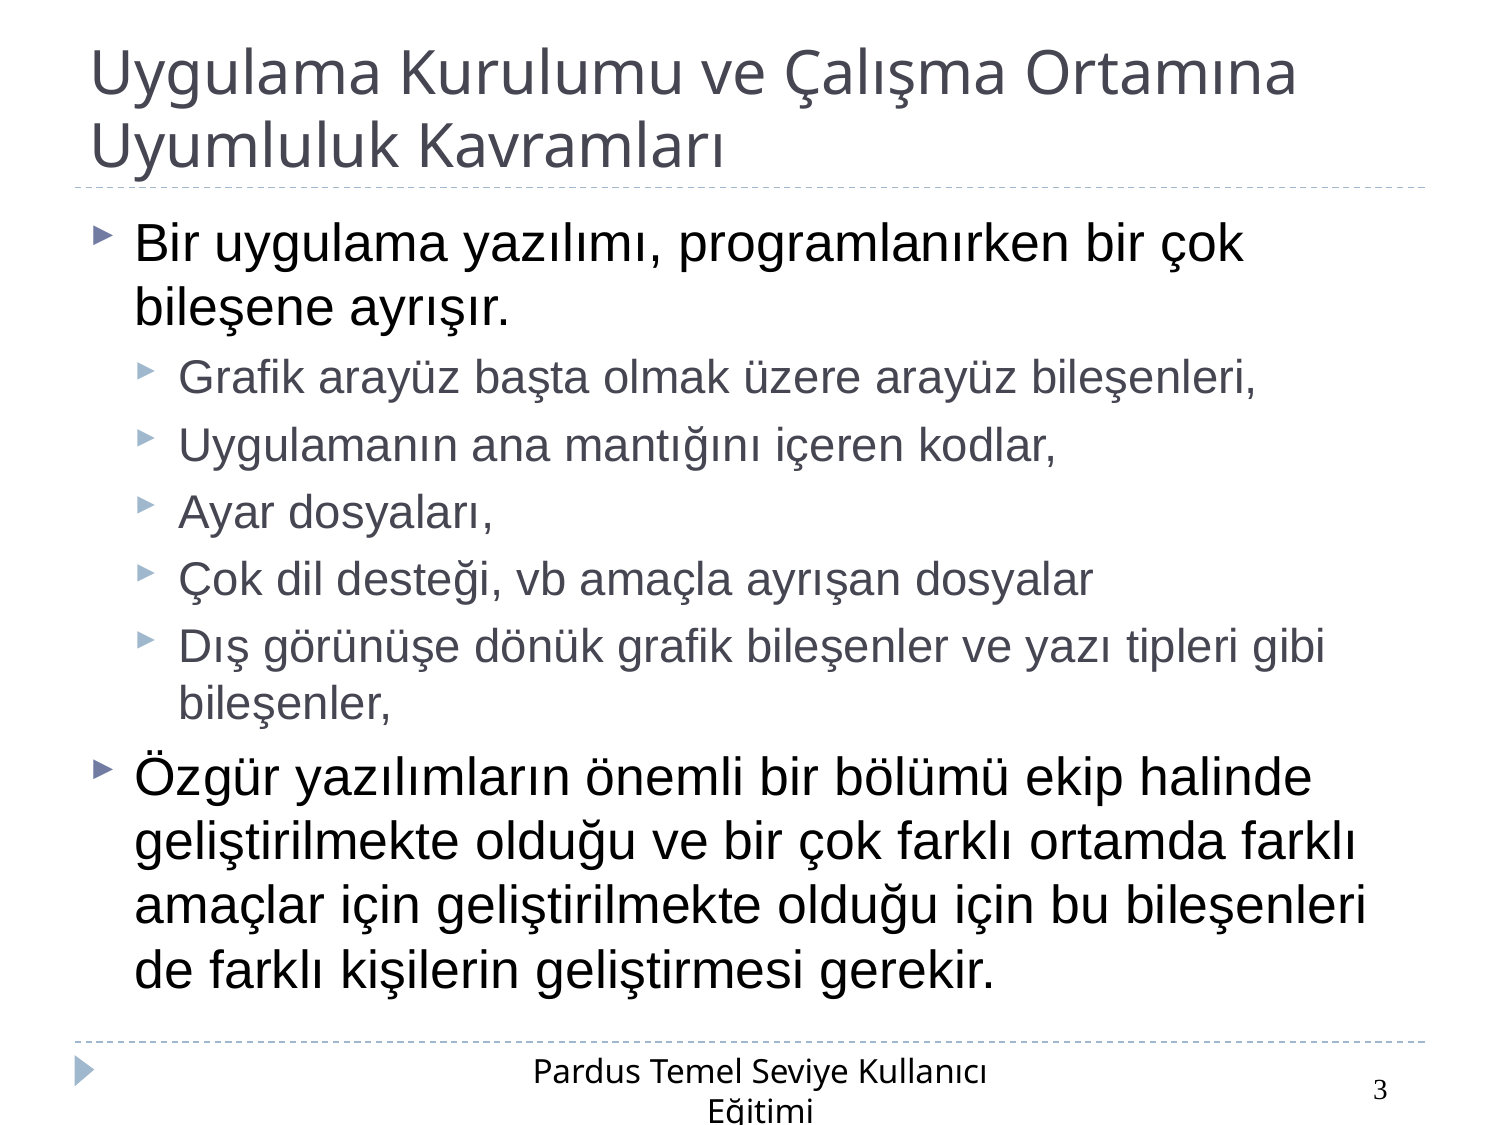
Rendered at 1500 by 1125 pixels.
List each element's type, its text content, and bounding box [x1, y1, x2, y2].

title Uygulama Kurulumu ve Çalışma Ortamına Uyumluluk Kavramları [75, 24, 1425, 188]
list Bir uygulama yazılımı, programlanırken bir çok bileşene ayrışır. Grafik arayüz başta olmak üzere arayüz bileşenleri, Uygulamanın ana mantığını içeren kodlar, Ayar dosyaları, Çok dil desteği, vb amaçla ayrışan dosyalar Dış görünüşe dönük grafik bileşenler ve yazı tipleri gibi bileşenler, Özgür yazılımların önemli bir bölümü ekip halinde geliştirilmekte olduğu ve bir çok farklı ortamda farklı amaçlar için geliştirilmekte olduğu için bu bileşenleri de farklı kişilerin geliştirmesi gerekir. [75, 200, 1425, 1010]
